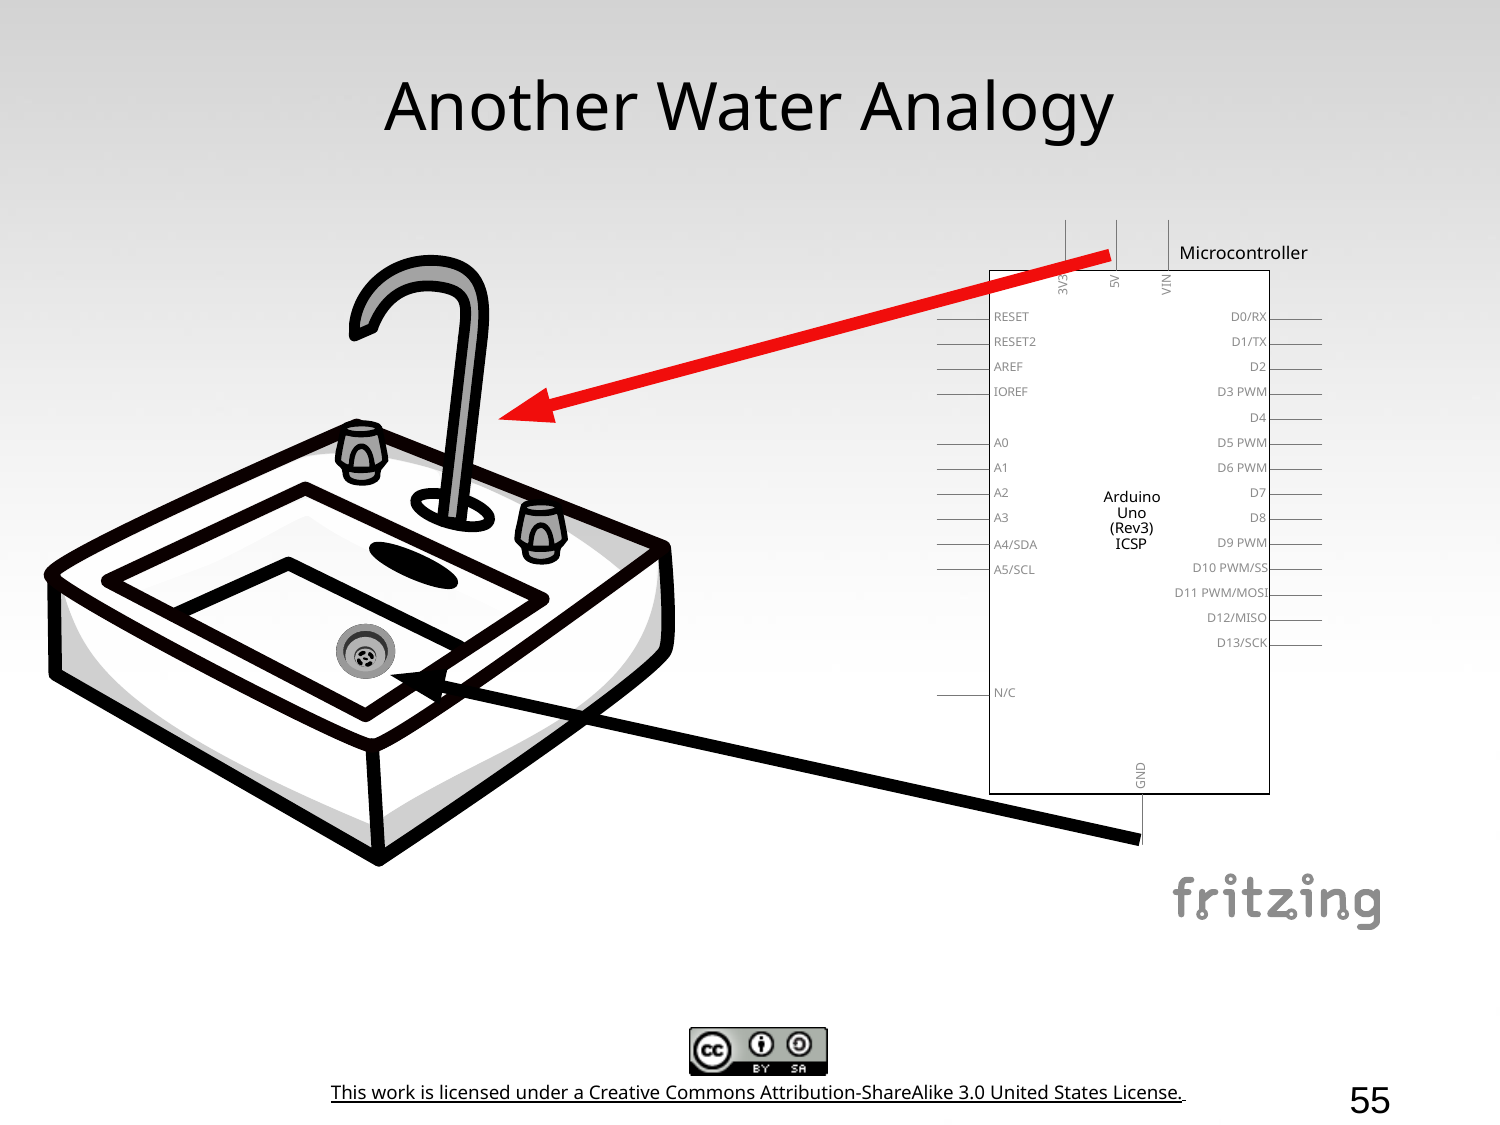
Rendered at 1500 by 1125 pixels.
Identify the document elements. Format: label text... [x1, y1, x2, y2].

title Another Water Analogy [112, 49, 1388, 238]
picture [0, 0, 1500, 1125]
